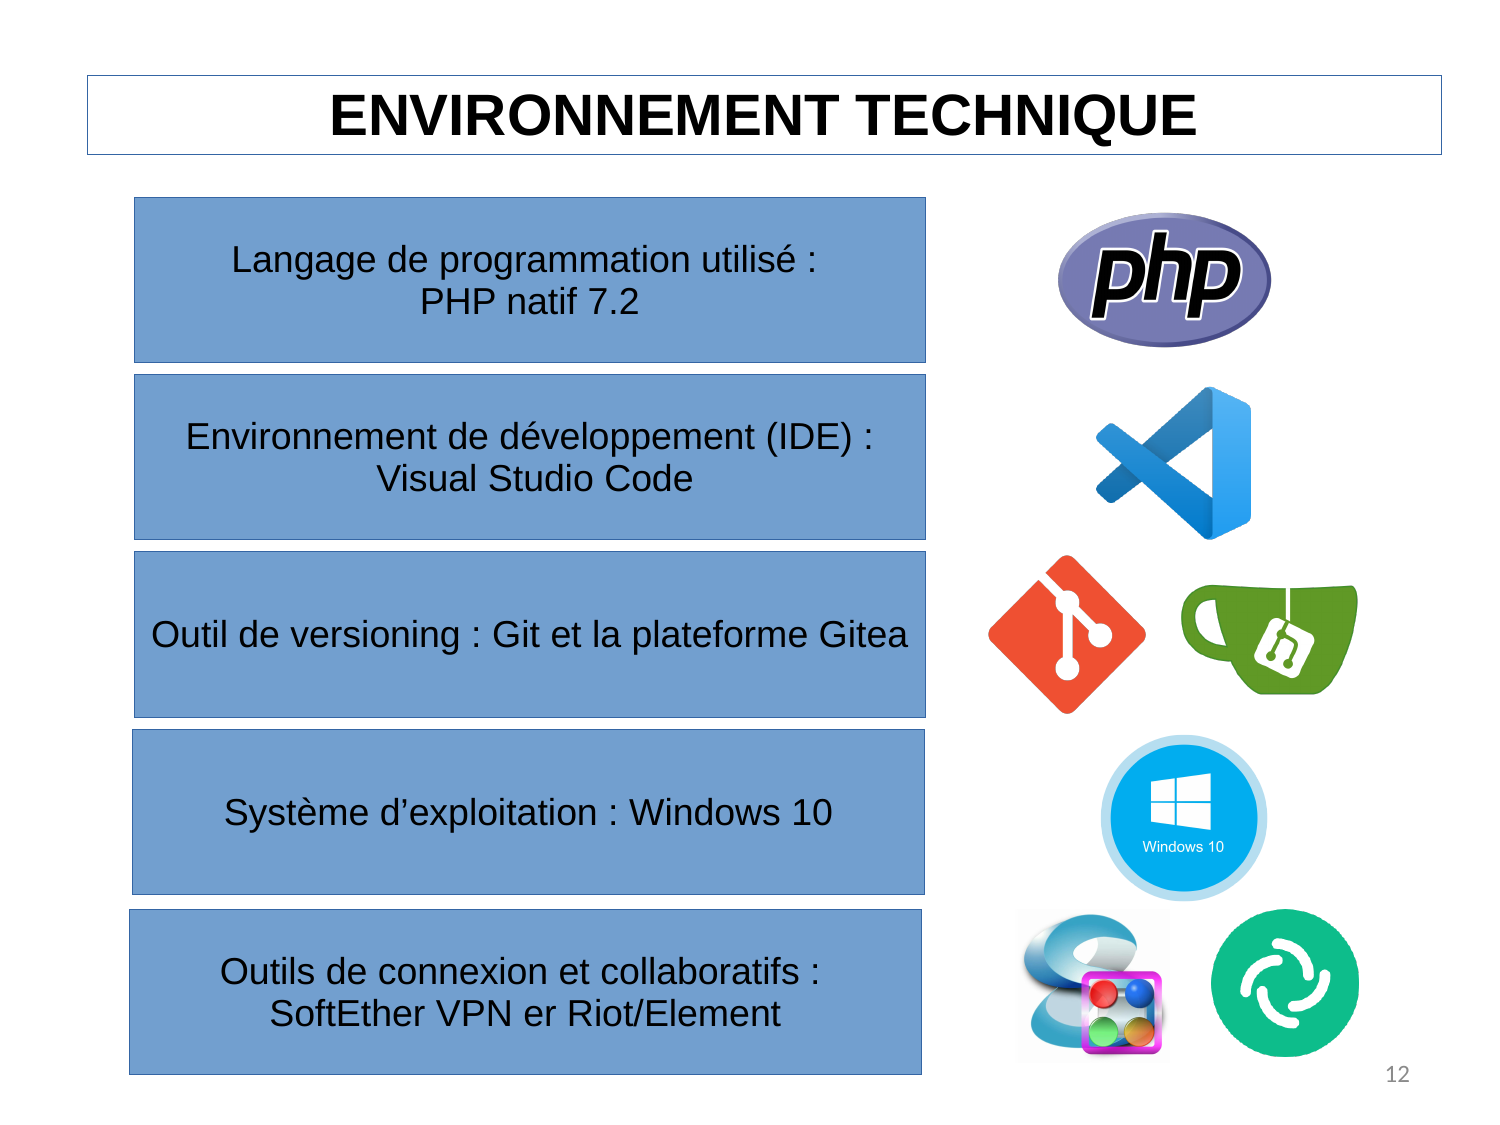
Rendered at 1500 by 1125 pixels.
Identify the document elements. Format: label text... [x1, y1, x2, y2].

text_box ENVIRONNEMENT TECHNIQUE [87, 75, 1442, 155]
picture [1055, 209, 1274, 352]
picture [1015, 386, 1364, 1063]
text_box Environnement de développement (IDE) : Visual Studio Code [134, 374, 926, 540]
text_box Système d’exploitation : Windows 10 [132, 729, 925, 895]
text_box Langage de programmation utilisé : PHP natif 7.2 [134, 197, 926, 363]
text_box Outil de versioning : Git et la plateforme Gitea [134, 551, 926, 718]
picture [984, 551, 1150, 718]
text_box Outils de connexion et collaboratifs : SoftEther VPN er Riot/Element [129, 909, 922, 1075]
